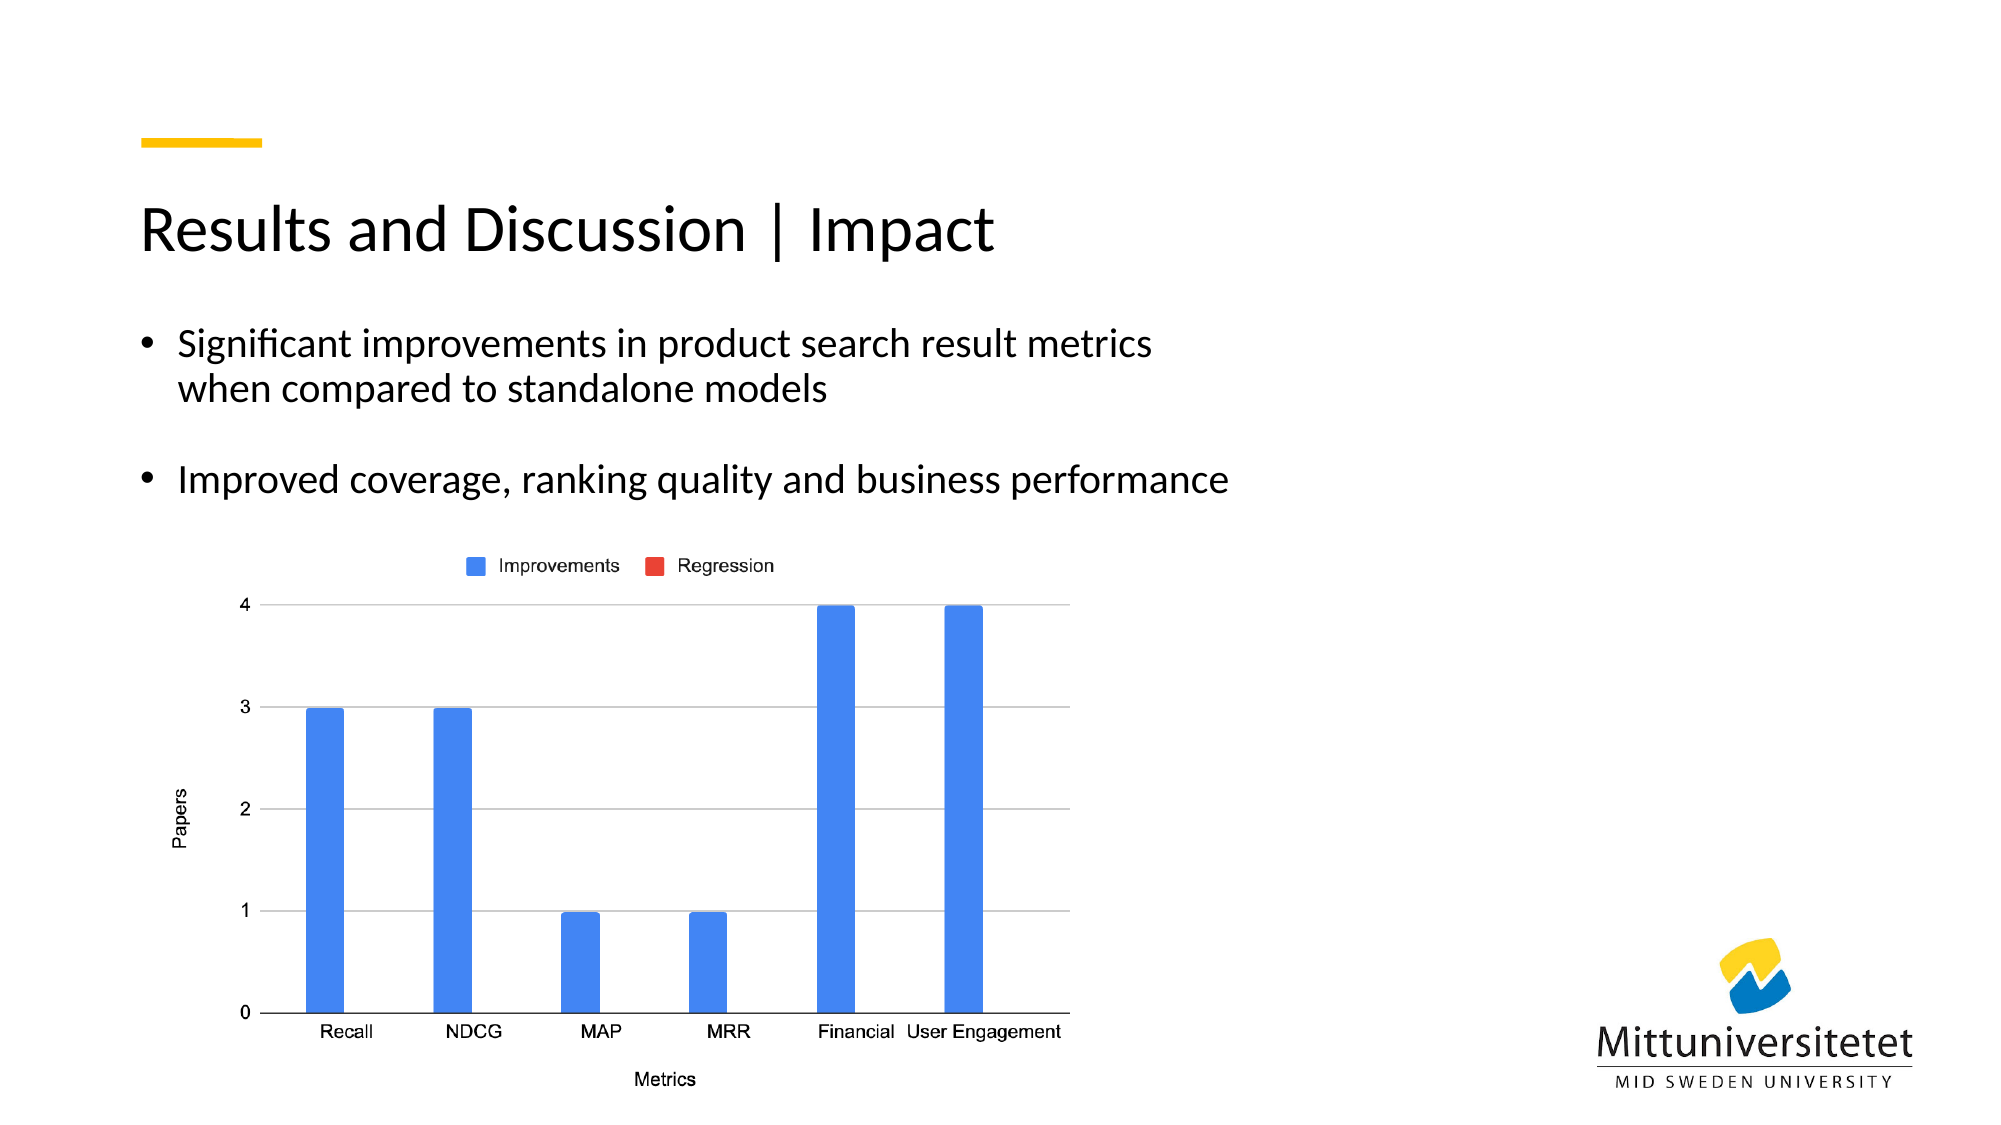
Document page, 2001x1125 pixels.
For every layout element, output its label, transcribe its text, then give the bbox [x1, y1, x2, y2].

list Significant improvements in product search result metrics when compared to standalone models Improved coverage, ranking quality and business performance [124, 314, 1267, 906]
title Results and Discussion | Impact [124, 186, 1384, 417]
picture [1597, 938, 1913, 1088]
picture [141, 527, 1099, 1119]
